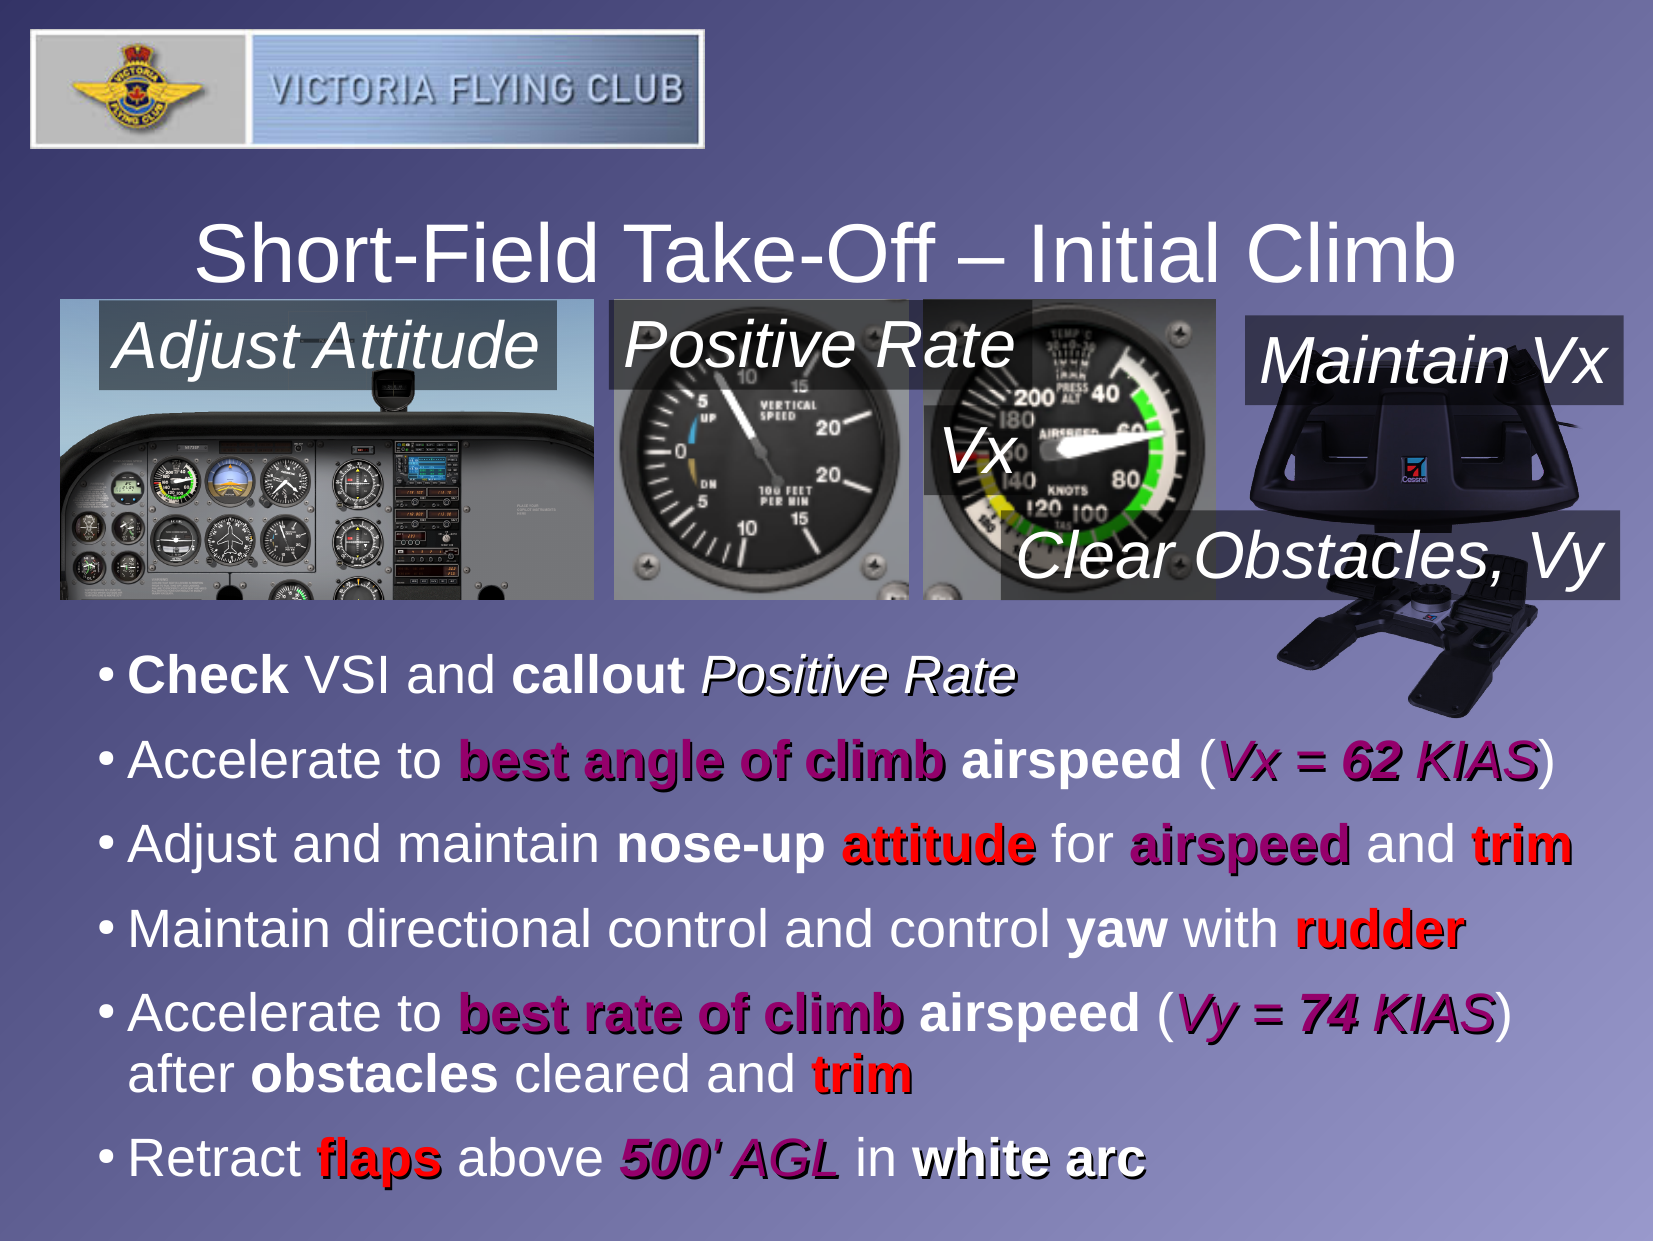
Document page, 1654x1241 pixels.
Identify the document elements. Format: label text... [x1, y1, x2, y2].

list Check VSI and callout Positive Rate Accelerate to best angle of climb airspeed (Vx = 62 KIAS) Adjust and maintain nose-up attitude for airspeed and trim Maintain directional control and control yaw with rudder Accelerate to best rate of climb airspeed (Vy = 74 KIAS) after obstacles cleared and trim Retract flaps above 500' AGL in white arc [82, 645, 1621, 1201]
text_box Maintain Vx [1245, 315, 1624, 406]
picture [614, 390, 909, 601]
picture [60, 299, 594, 601]
text_box Vx [923, 405, 1032, 496]
picture [1245, 406, 1583, 510]
title Short-Field Take-Off – Initial Climb [82, 150, 1571, 358]
text_box Adjust Attitude [99, 300, 557, 391]
picture [923, 299, 1216, 601]
text_box Clear Obstacles, Vy [1000, 510, 1621, 601]
picture [30, 29, 705, 149]
text_box Positive Rate [608, 300, 1033, 390]
picture [1275, 601, 1540, 721]
